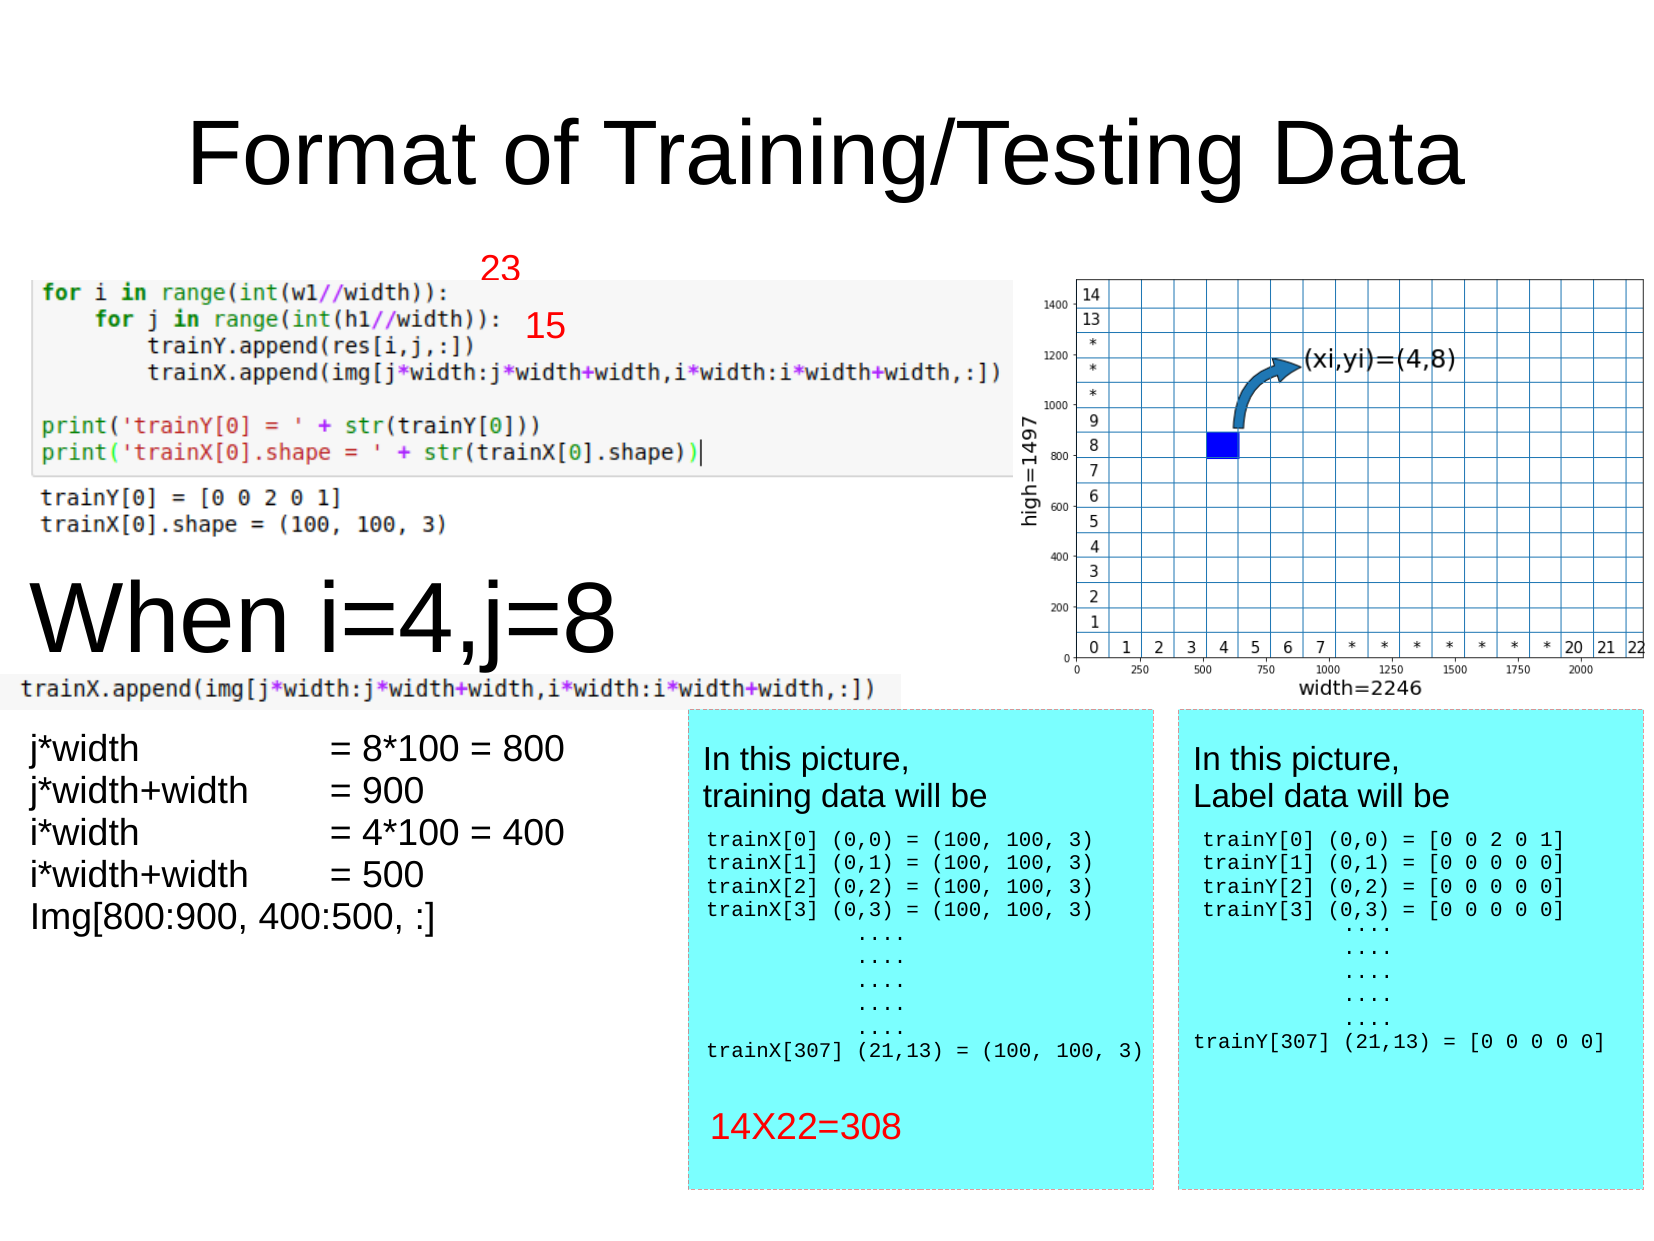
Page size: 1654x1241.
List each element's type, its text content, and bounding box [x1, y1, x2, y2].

text_box trainX[0] (0,0) = (100, 100, 3) trainX[1] (0,1) = (100, 100, 3) trainX[2] (0,2) = (100, 100, 3) trainX[3] (0,3) = (100, 100, 3) .... .... .... .... .... trainX[307] (21,13) = (100, 100, 3) [691, 821, 1172, 1241]
text_box .... .... .... .... .... trainY[307] (21,13) = [0 0 0 0 0] [1178, 709, 1644, 1190]
text_box In this picture, training data will be [688, 732, 1139, 822]
picture [0, 674, 901, 710]
text_box 23 [465, 240, 586, 280]
text_box [688, 709, 1154, 821]
text_box When i=4,j=8 [15, 555, 856, 674]
text_box .... .... .... .... .... trainY[307] (21,13) = [0 0 0 0 0] [1178, 822, 1187, 1190]
picture [30, 269, 1654, 706]
text_box trainY[0] (0,0) = [0 0 2 0 1] trainY[1] (0,1) = [0 0 0 0 0] trainY[2] (0,2) = [0 0 0 0 0] trainY[3] (0,3) = [0 0 0 0 0] [1187, 821, 1606, 1236]
text_box 15 [510, 296, 631, 354]
text_box In this picture, Label data will be [1178, 732, 1629, 822]
text_box j*width = 8*100 = 800 j*width+width = 900 i*width = 4*100 = 400 i*width+width = 500 Img[800:900, 400:500, :] [15, 720, 688, 945]
text_box 14X22=308 [695, 1097, 981, 1155]
title Format of Training/Testing Data [82, 49, 1571, 257]
